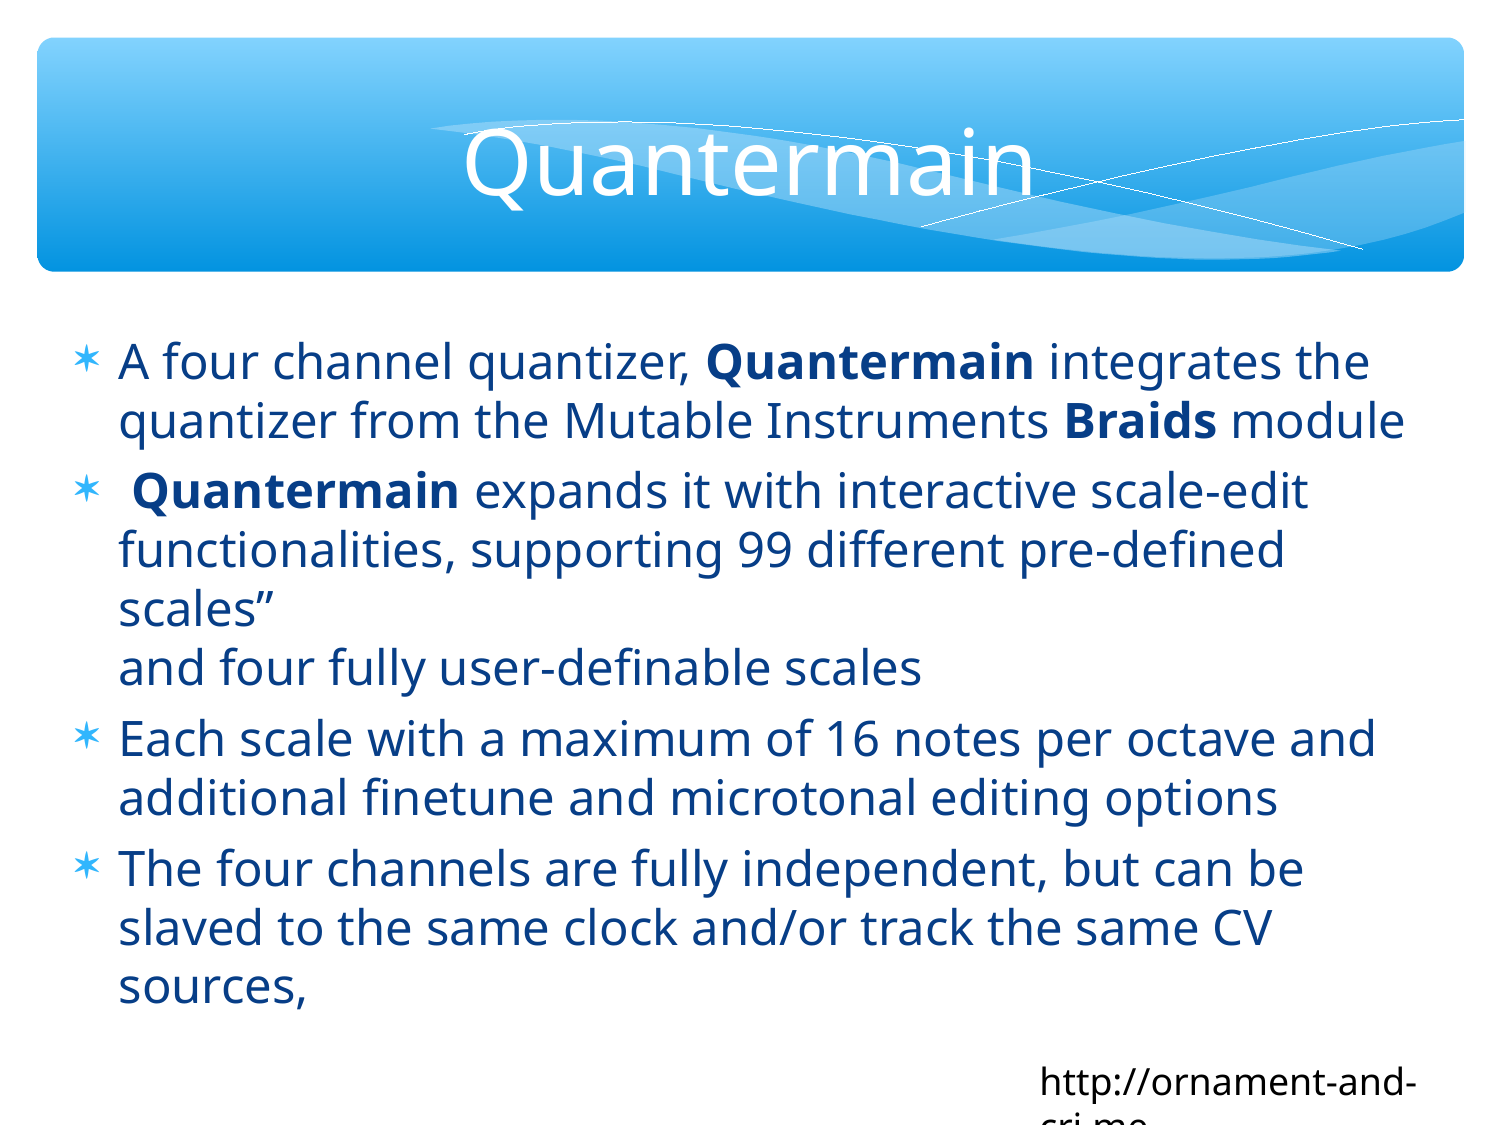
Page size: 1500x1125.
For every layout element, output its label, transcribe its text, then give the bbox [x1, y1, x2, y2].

title Quantermain [75, 40, 1426, 276]
text_box http://ornament-and-cri.me [1024, 1050, 1486, 1111]
list A four channel quantizer, Quantermain integrates the quantizer from the Mutable Instruments Braids module Quantermain expands it with interactive scale-edit functionalities, supporting 99 different pre-defined scales” and four fully user-definable scales Each scale with a maximum of 16 notes per octave and additional finetune and microtonal editing options The four channels are fully independent, but can be slaved to the same clock and/or track the same CV sources, [60, 322, 1441, 1081]
